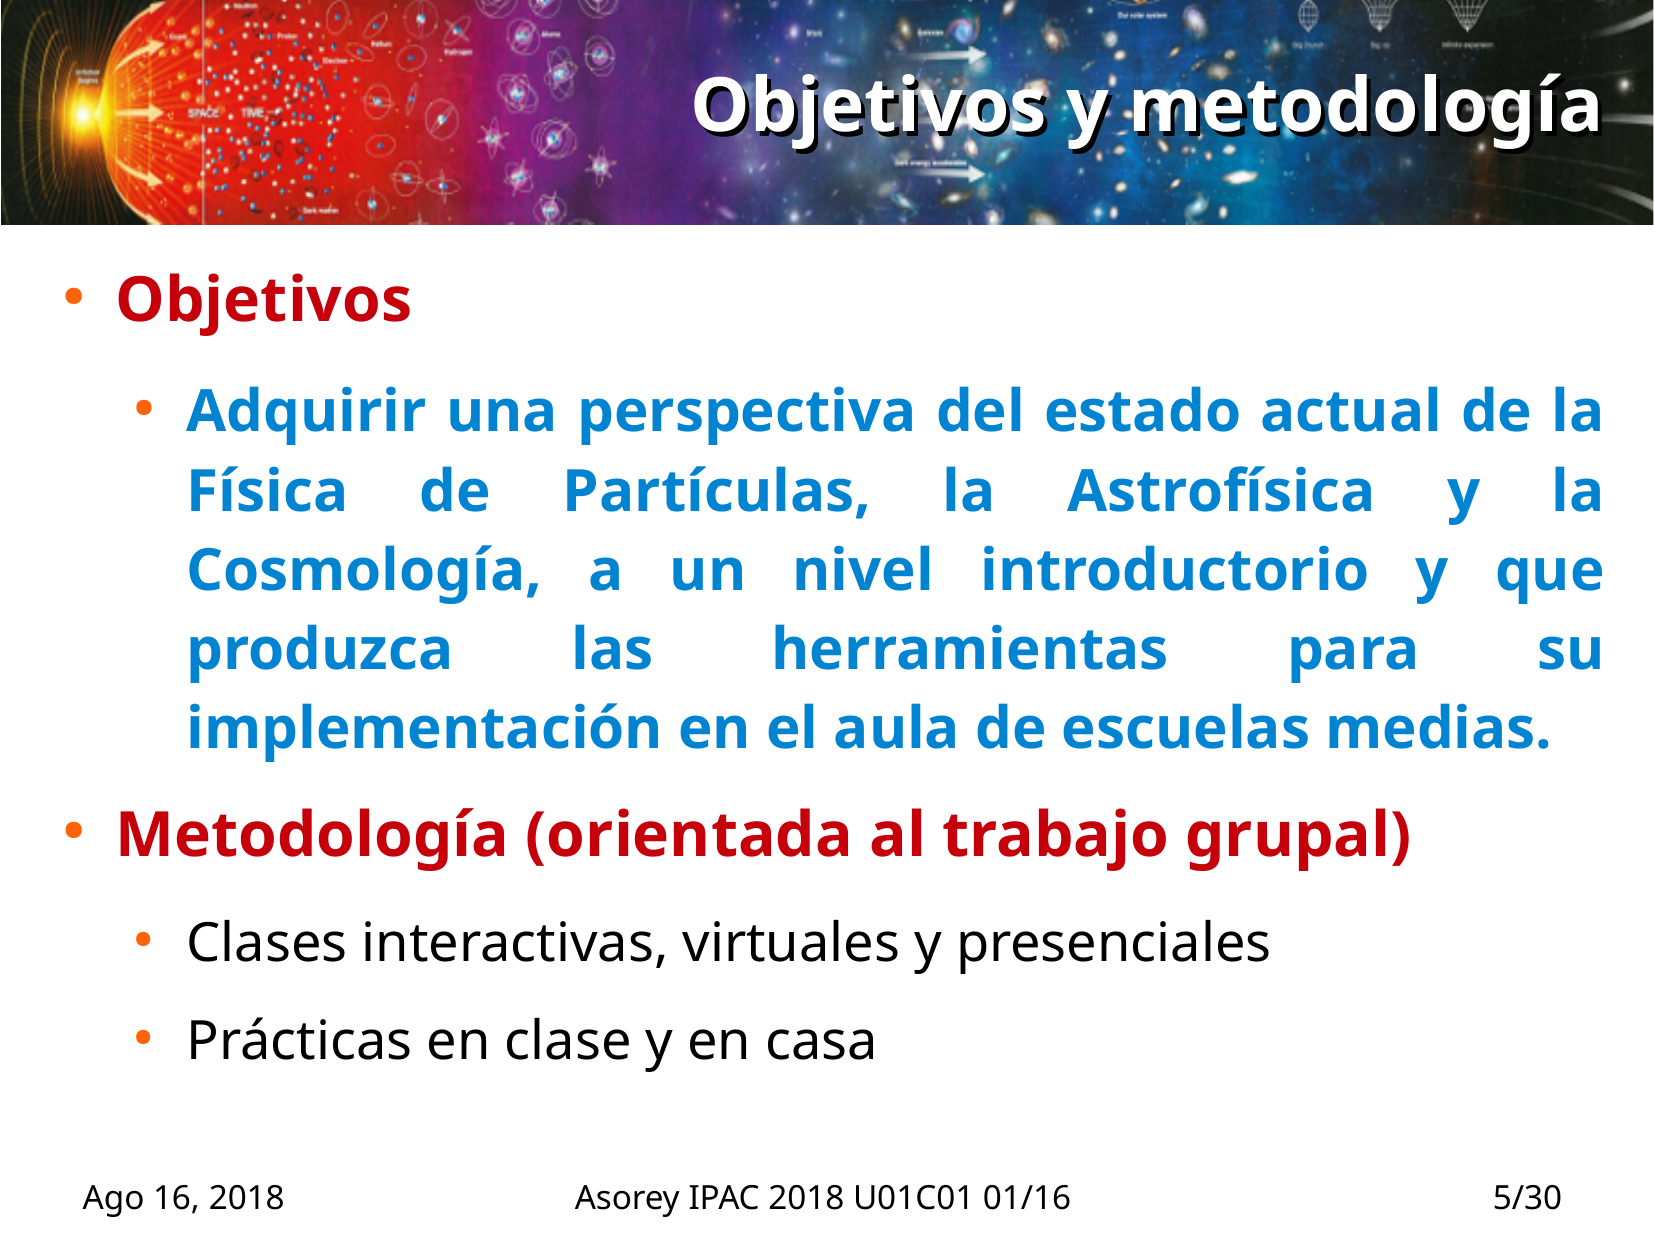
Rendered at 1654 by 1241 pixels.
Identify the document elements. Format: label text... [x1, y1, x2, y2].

list Objetivos Adquirir una perspectiva del estado actual de la Física de Partículas, la Astrofísica y la Cosmología, a un nivel introductorio y que produzca las herramientas para su implementación en el aula de escuelas medias. Metodología (orientada al trabajo grupal) Clases interactivas, virtuales y presenciales Prácticas en clase y en casa [45, 255, 1606, 1156]
picture [1, 0, 1654, 225]
title Objetivos y metodología [45, 15, 1606, 191]
